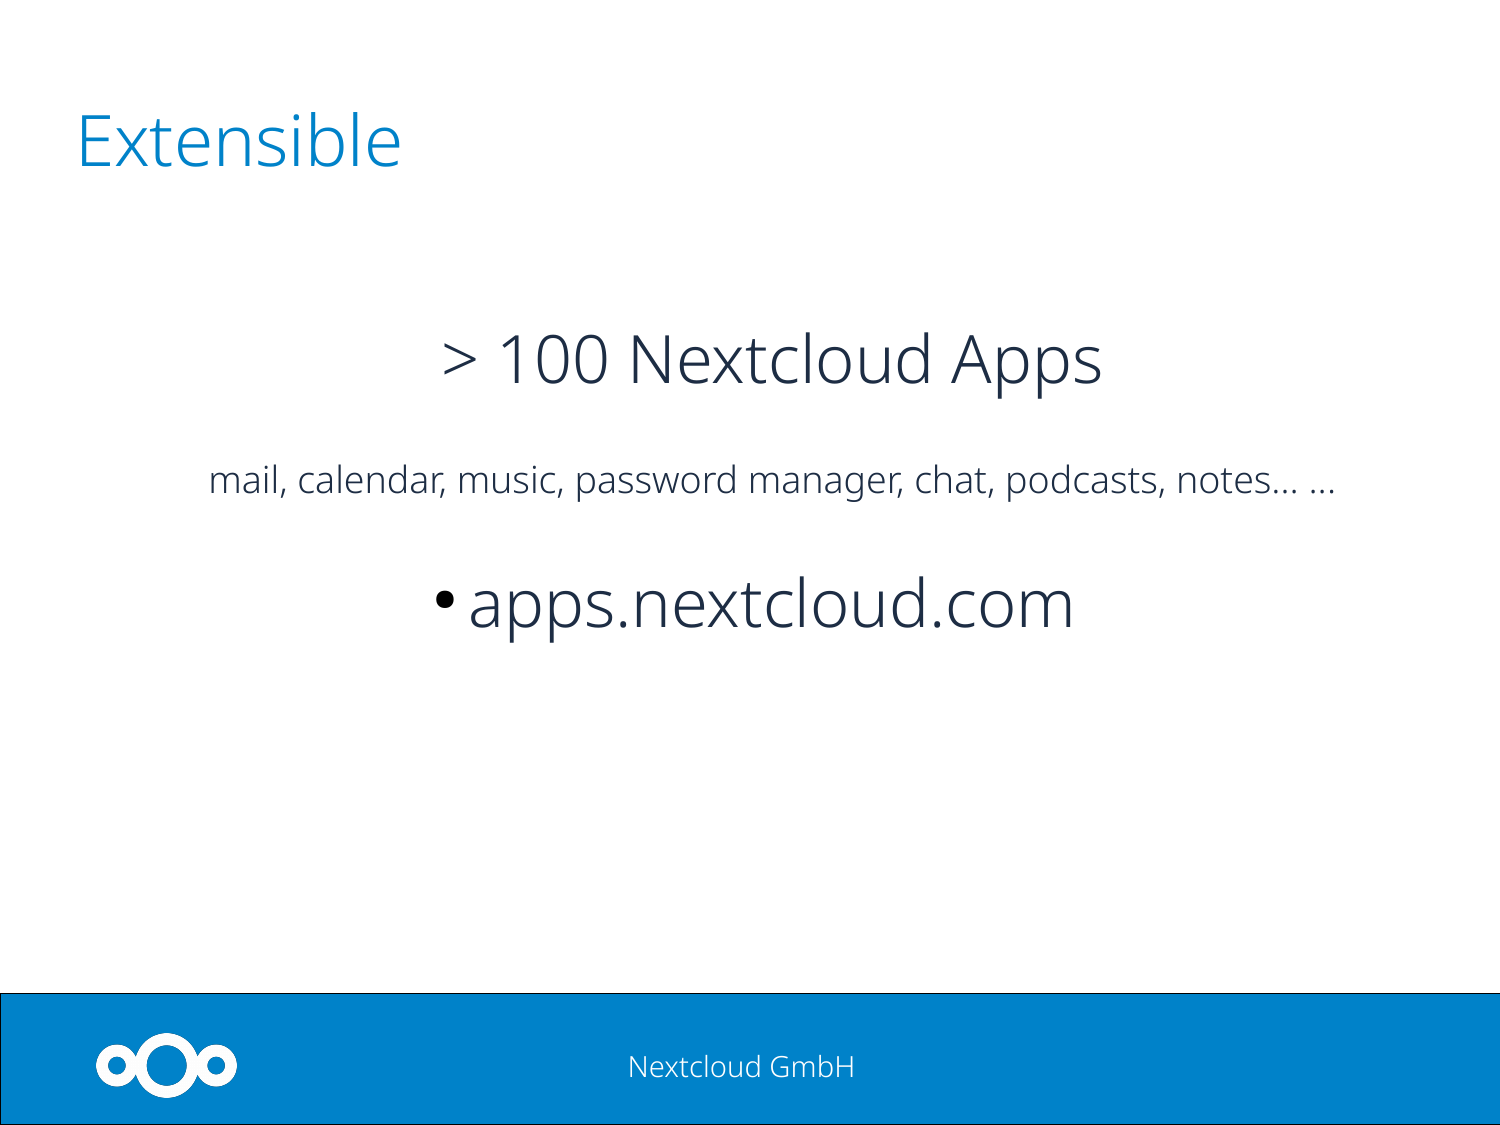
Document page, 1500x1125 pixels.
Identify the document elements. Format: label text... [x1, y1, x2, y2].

title Extensible [74, 44, 1425, 233]
subtitle > 100 Nextcloud Apps mail, calendar, music, password manager, chat, podcasts, notes… ... apps.nextcloud.com [46, 254, 1465, 796]
picture [96, 1033, 237, 1098]
